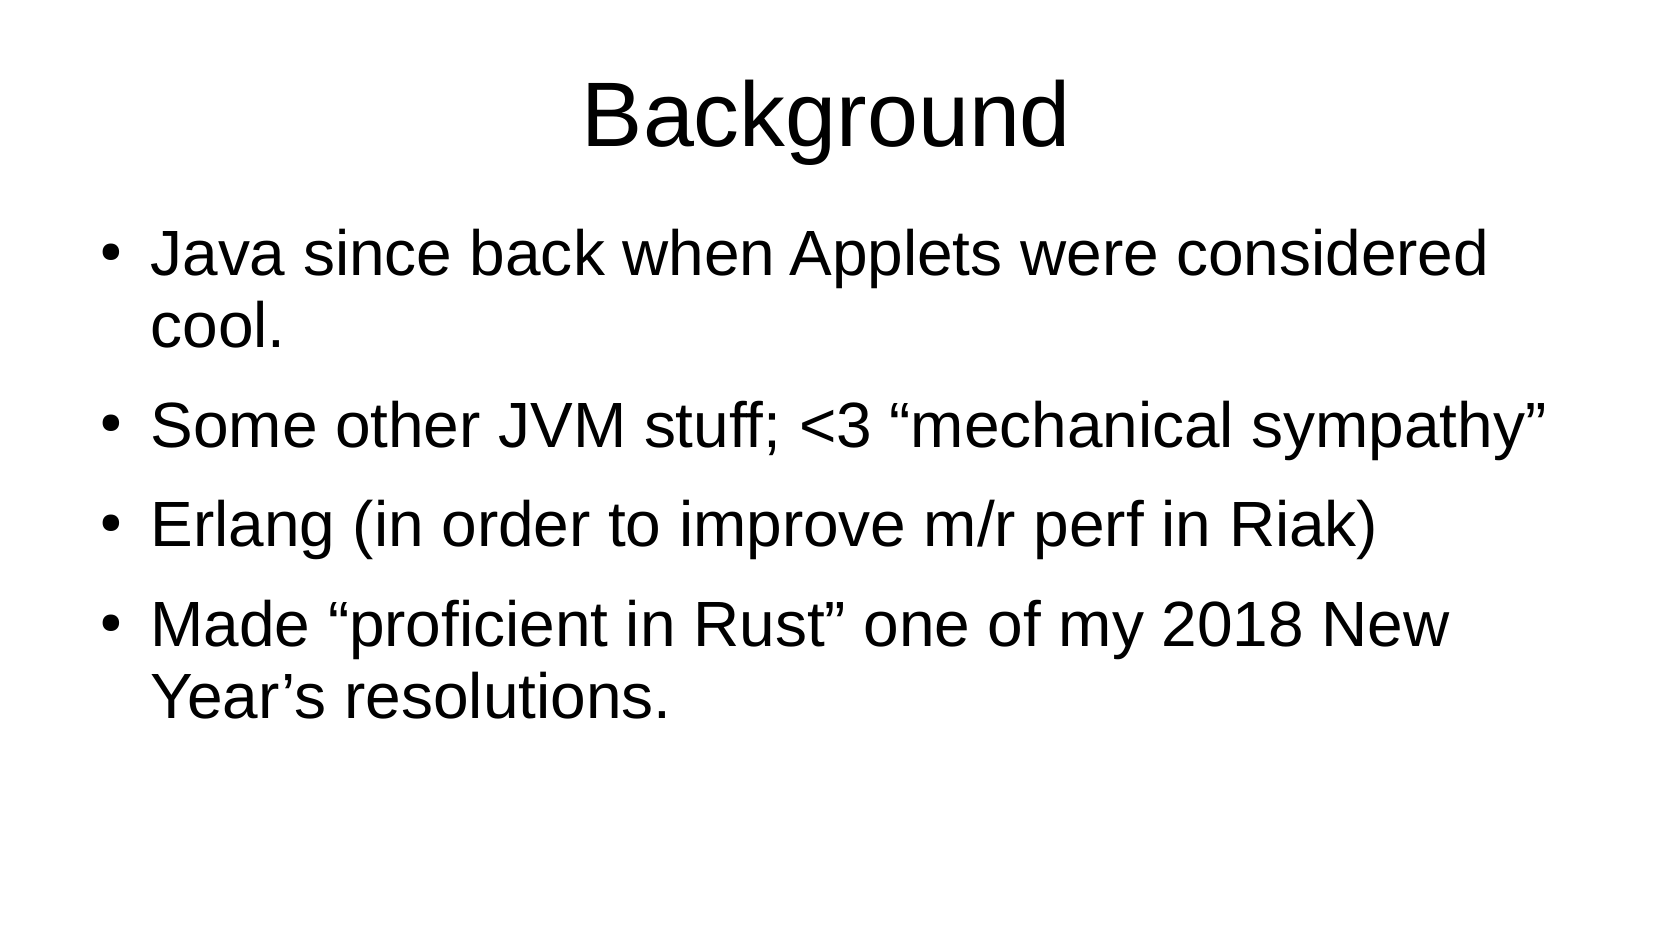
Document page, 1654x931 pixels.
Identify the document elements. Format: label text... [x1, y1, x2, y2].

title Background [82, 37, 1571, 193]
list Java since back when Applets were considered cool. Some other JVM stuff; <3 “mechanical sympathy” Erlang (in order to improve m/r perf in Riak) Made “proficient in Rust” one of my 2018 New Year’s resolutions. [82, 217, 1571, 758]
